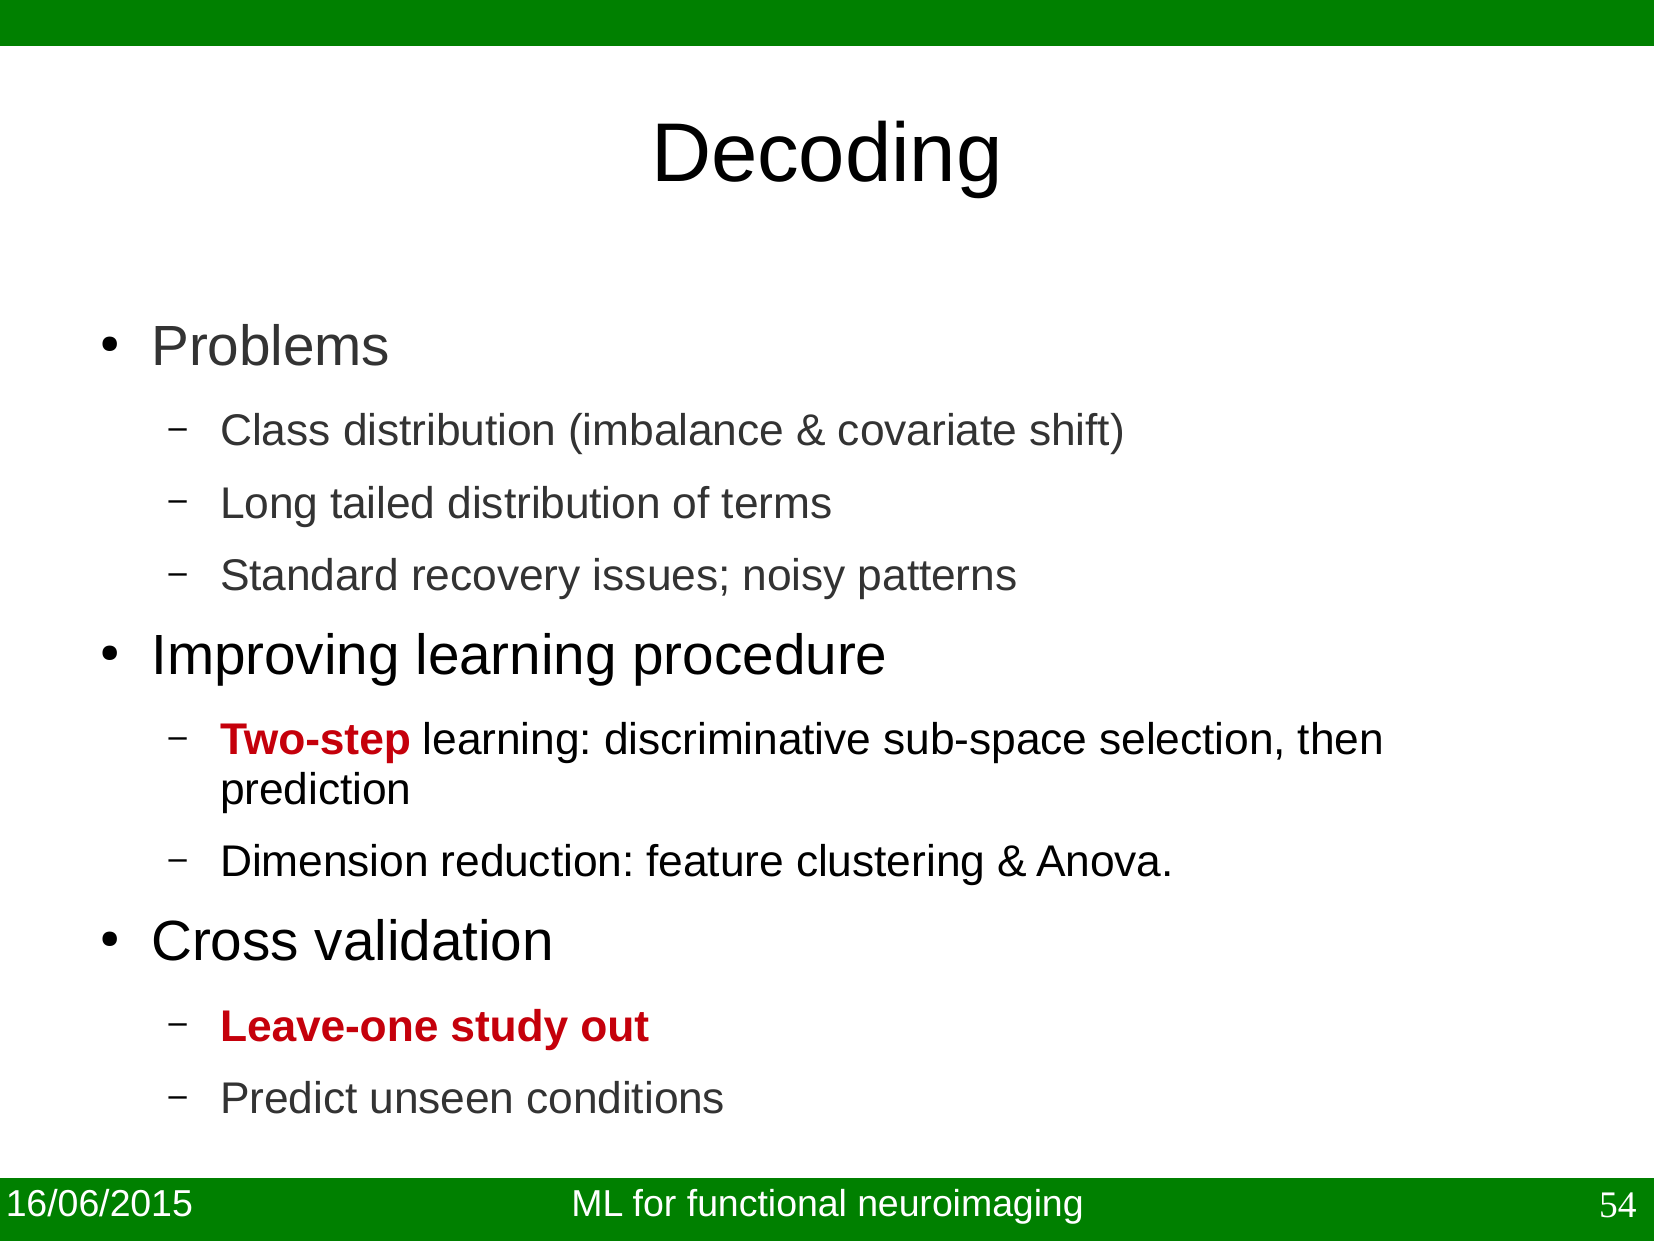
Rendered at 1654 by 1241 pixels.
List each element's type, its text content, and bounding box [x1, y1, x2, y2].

list Problems Class distribution (imbalance & covariate shift) Long tailed distribution of terms Standard recovery issues; noisy patterns Improving learning procedure Two-step learning: discriminative sub-space selection, then prediction Dimension reduction: feature clustering & Anova. Cross validation Leave-one study out Predict unseen conditions [82, 313, 1576, 1126]
title Decoding [82, 49, 1571, 257]
